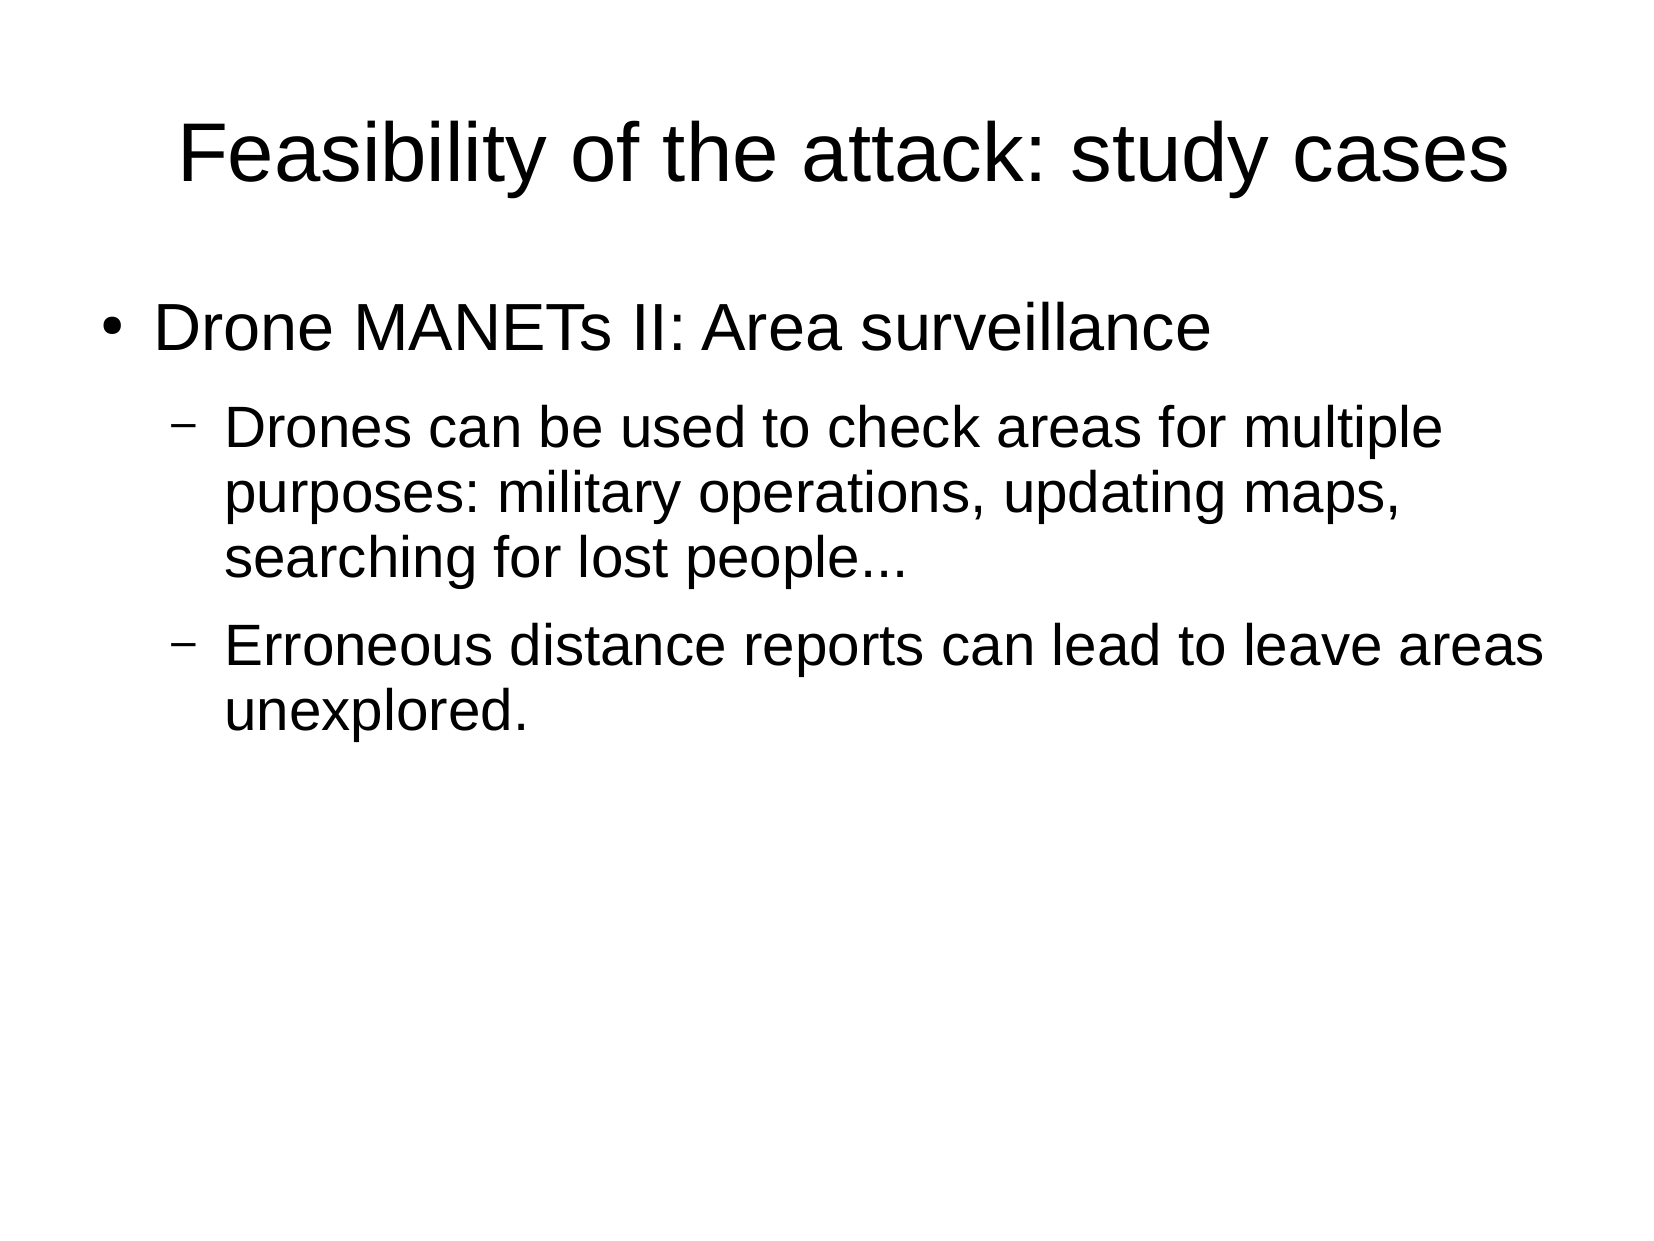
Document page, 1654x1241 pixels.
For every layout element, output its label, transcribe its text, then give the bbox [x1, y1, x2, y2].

title Feasibility of the attack: study cases [82, 49, 1571, 257]
list Drone MANETs II: Area surveillance Drones can be used to check areas for multiple purposes: military operations, updating maps, searching for lost people... Erroneous distance reports can lead to leave areas unexplored. [82, 290, 1571, 1010]
